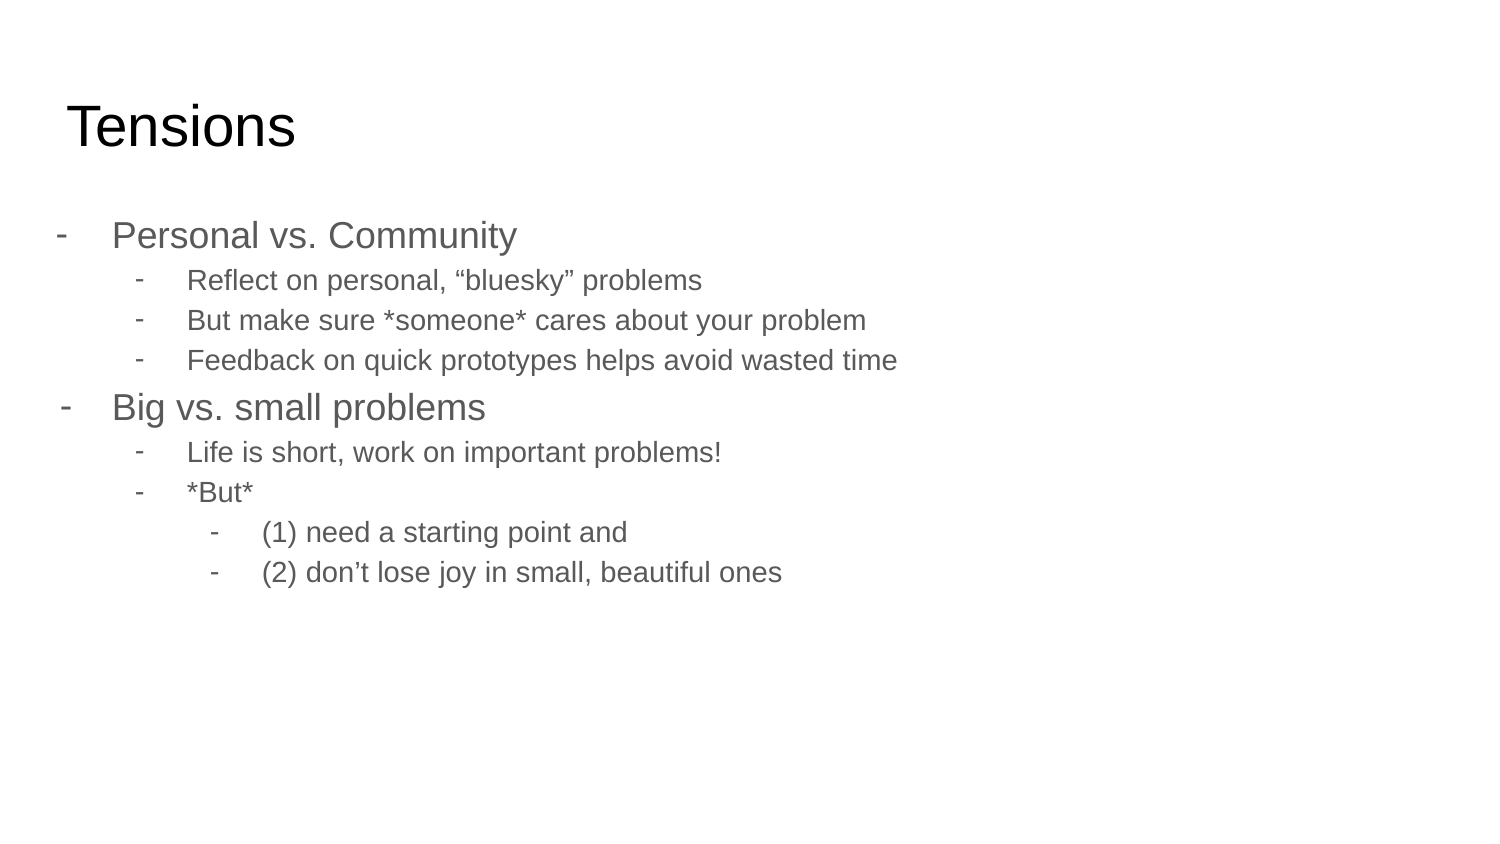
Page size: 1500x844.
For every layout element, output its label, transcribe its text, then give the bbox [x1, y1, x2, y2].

title Tensions [51, 72, 1449, 167]
list Personal vs. Community Reflect on personal, “bluesky” problems But make sure *someone* cares about your problem Feedback on quick prototypes helps avoid wasted time Big vs. small problems Life is short, work on important problems! *But* (1) need a starting point and (2) don’t lose joy in small, beautiful ones [21, 189, 1049, 564]
